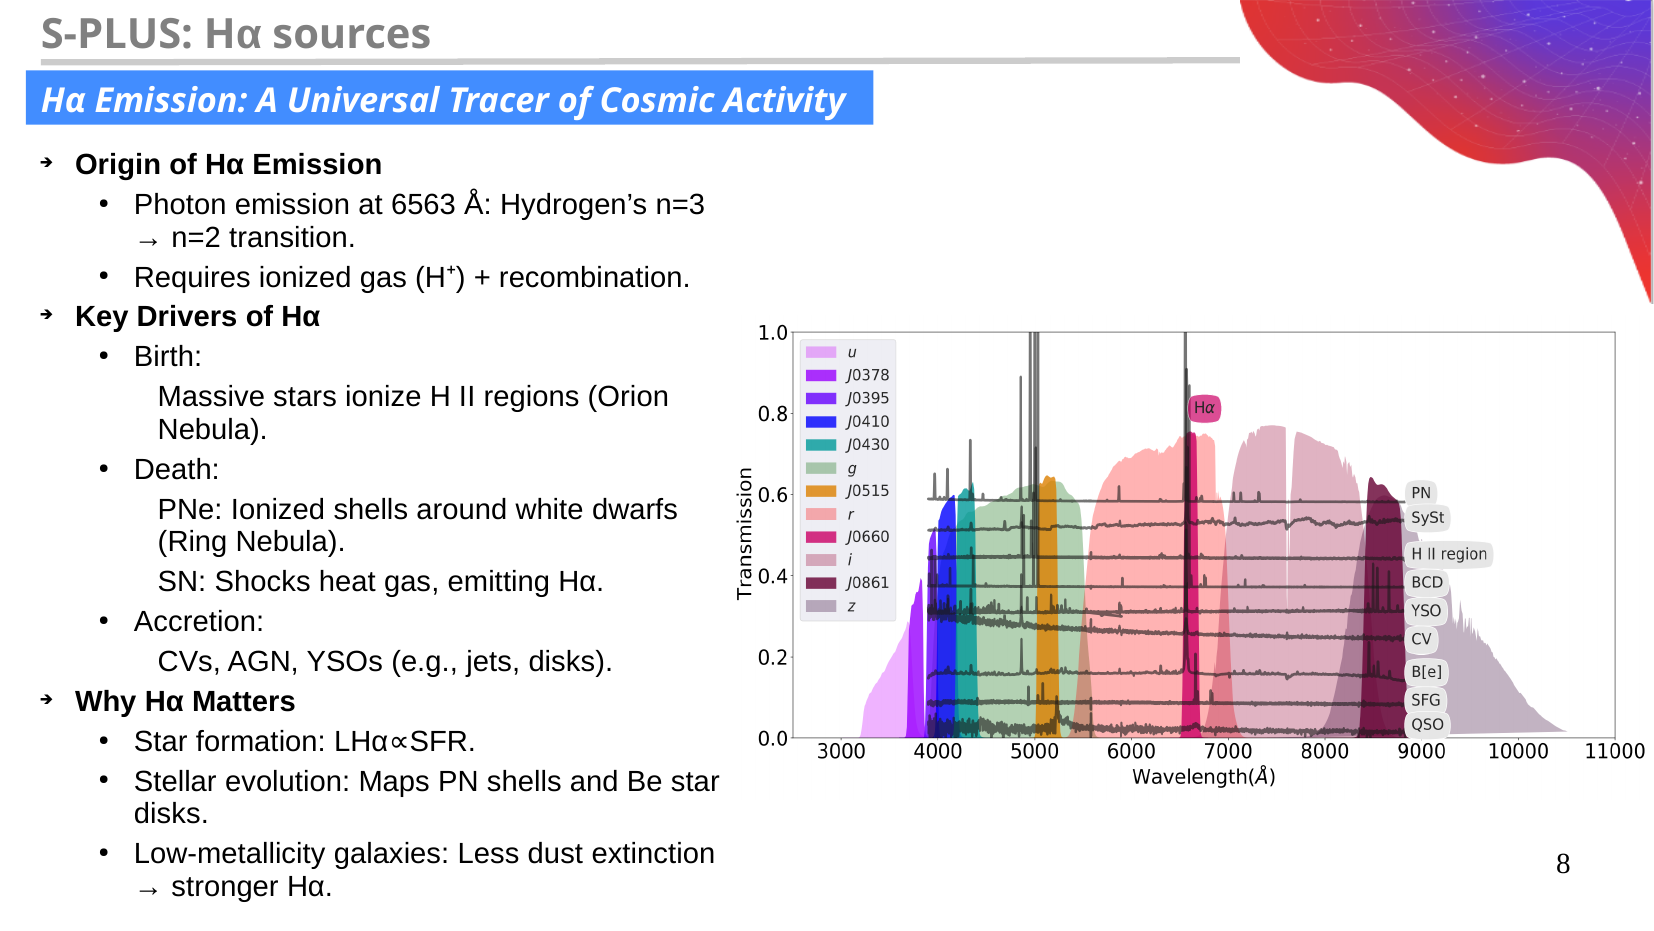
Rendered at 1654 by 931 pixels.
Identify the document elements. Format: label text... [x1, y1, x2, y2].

text_box Hα Emission: A Universal Tracer of Cosmic Activity [25, 70, 874, 125]
picture [727, 315, 1654, 800]
text_box Origin of Hα Emission Photon emission at 6563 Å: Hydrogen’s n=3 → n=2 transition. Requires ionized gas (H⁺) + recombination. Key Drivers of Hα Birth: Massive stars ionize H II regions (Orion Nebula). Death: PNe: Ionized shells around white dwarfs (Ring Nebula). SN: Shocks heat gas, emitting Hα. Accretion: CVs, AGN, YSOs (e.g., jets, disks). Why Hα Matters Star formation: LHα​∝SFR. Stellar evolution: Maps PN shells and Be star disks. Low-metallicity galaxies: Less dust extinction → stronger Hα. [24, 140, 757, 931]
text_box S-PLUS: Hα sources [26, 0, 891, 98]
picture [1240, 0, 1654, 304]
